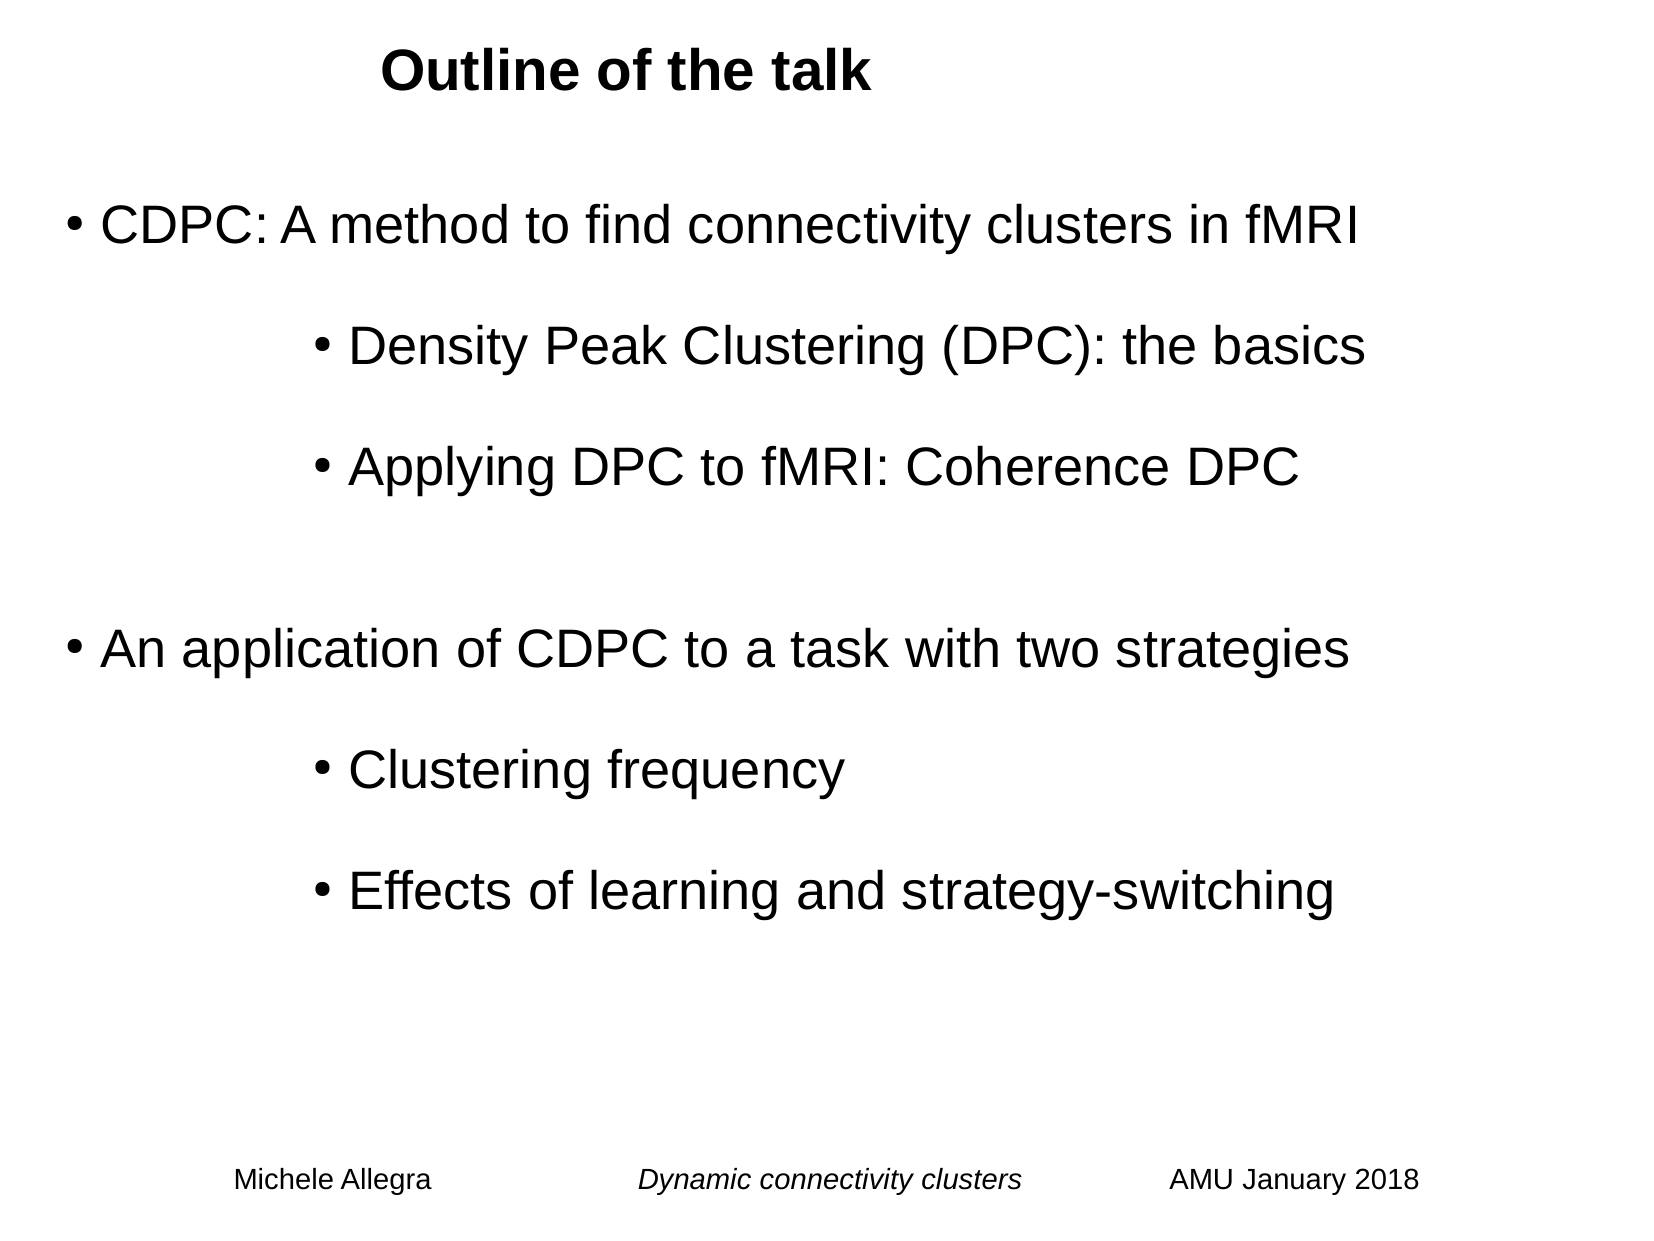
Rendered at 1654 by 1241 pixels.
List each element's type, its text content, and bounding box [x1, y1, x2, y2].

title Michele Allegra Dynamic connectivity clusters AMU January 2018 [82, 1141, 1571, 1217]
title Outline of the talk [82, 0, 1171, 174]
subtitle CDPC: A method to find connectivity clusters in fMRI Density Peak Clustering (DPC): the basics Applying DPC to fMRI: Coherence DPC An application of CDPC to a task with two strategies Clustering frequency Effects of learning and strategy-switching [64, 163, 1554, 1133]
